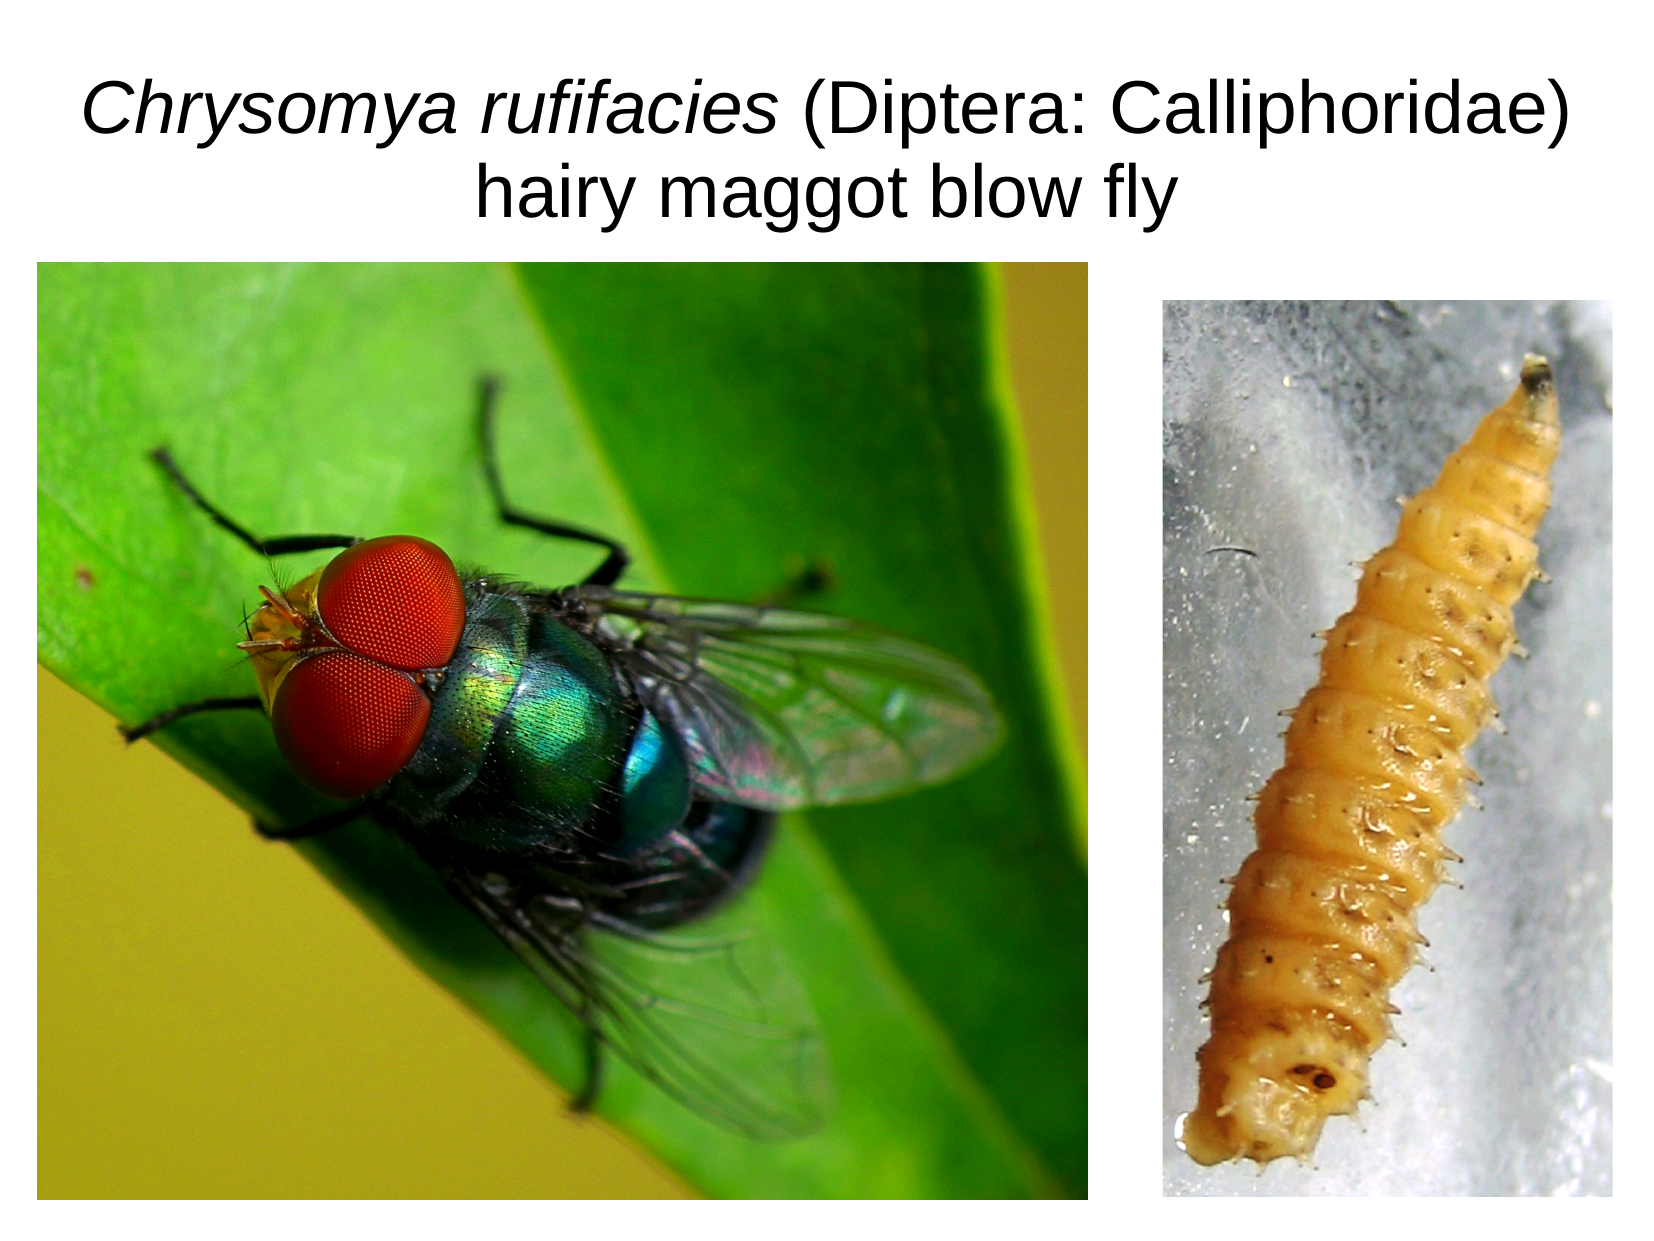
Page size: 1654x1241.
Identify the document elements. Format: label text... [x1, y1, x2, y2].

picture [37, 262, 1088, 1201]
picture [1162, 300, 1613, 1197]
title Chrysomya rufifacies (Diptera: Calliphoridae) hairy maggot blow fly [0, 37, 1654, 263]
